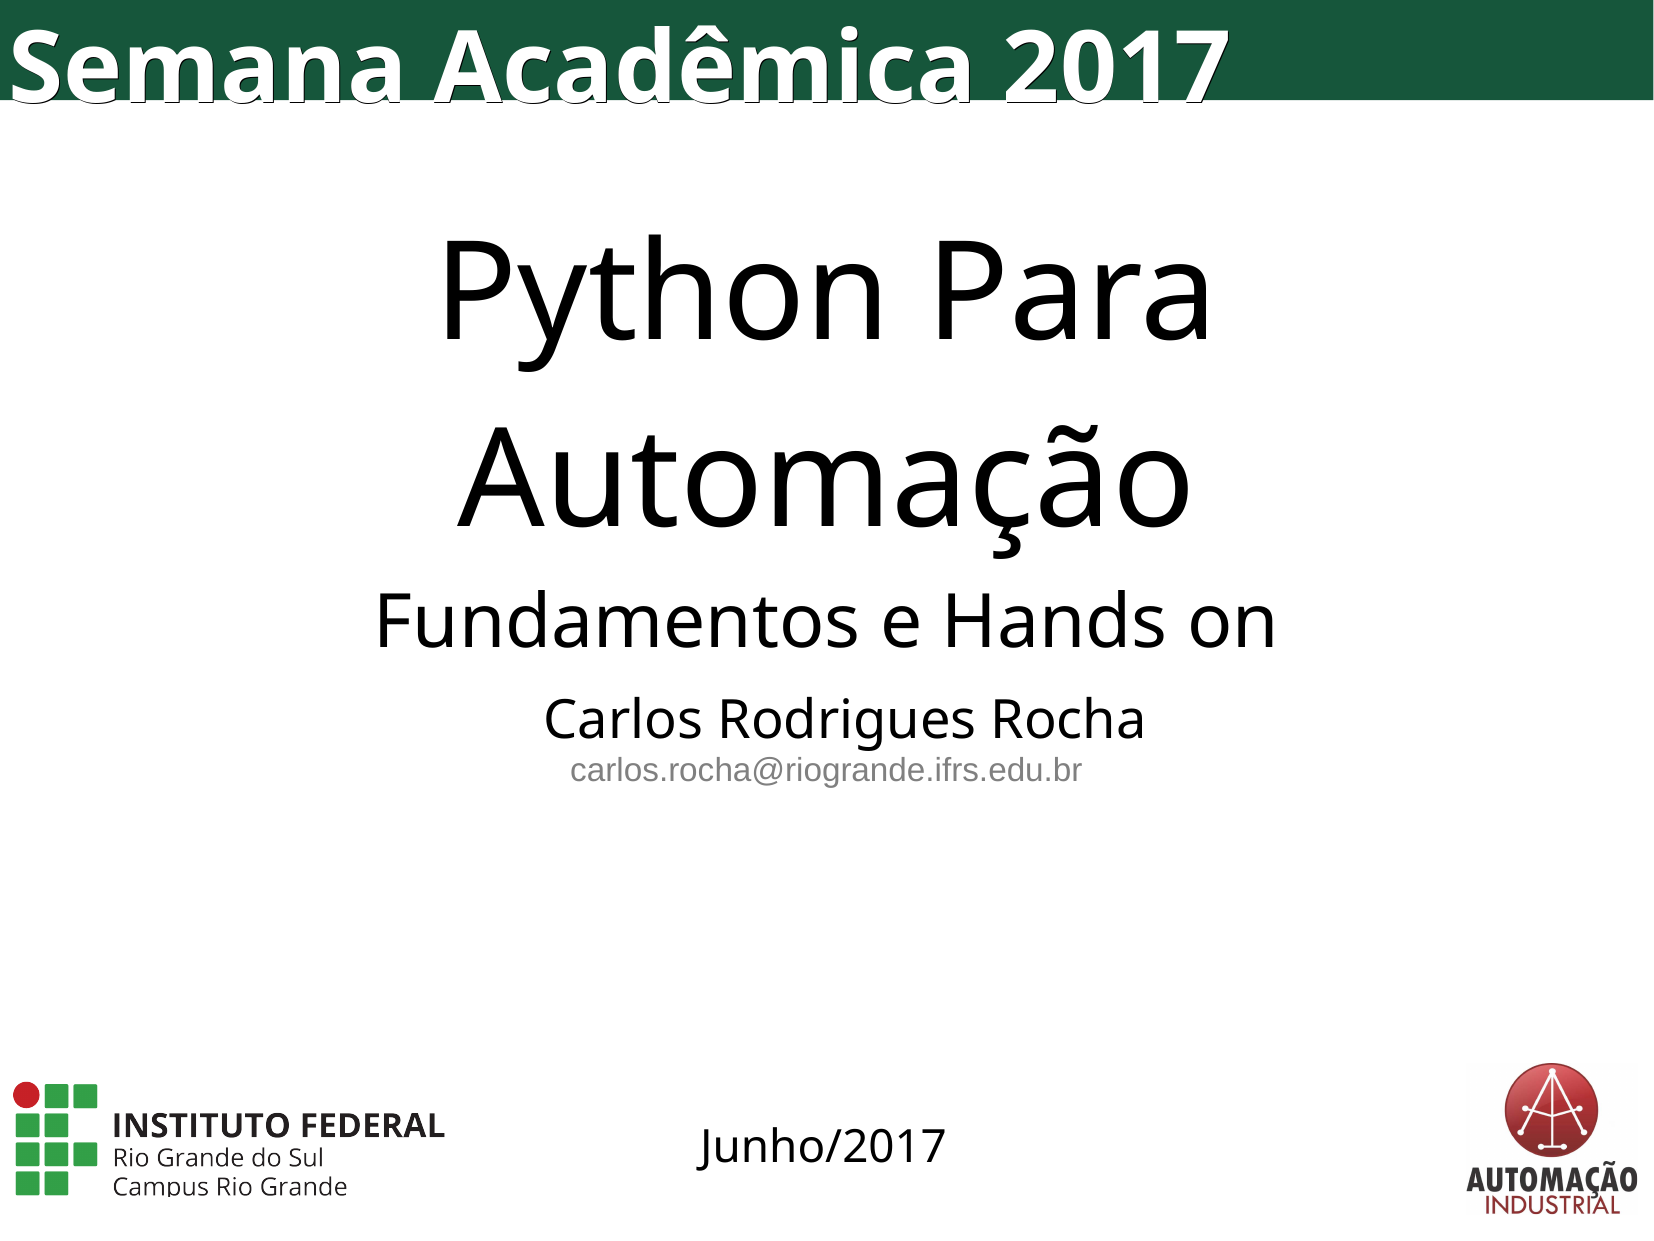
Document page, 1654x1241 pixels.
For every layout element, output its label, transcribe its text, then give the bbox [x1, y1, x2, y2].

text_box [1182, 44, 1211, 101]
subtitle Python Para Automação Fundamentos e Hands on [321, 234, 1333, 628]
text_box carlos.rocha@riogrande.ifrs.edu.br [555, 744, 1099, 797]
text_box [1182, 0, 1654, 101]
picture [11, 1080, 447, 1197]
picture [1465, 1062, 1638, 1215]
text_box Carlos Rodrigues Rocha [528, 673, 1152, 750]
text_box Semana Acadêmica 2017 [0, 0, 1182, 129]
text_box Junho/2017 [685, 1105, 969, 1173]
